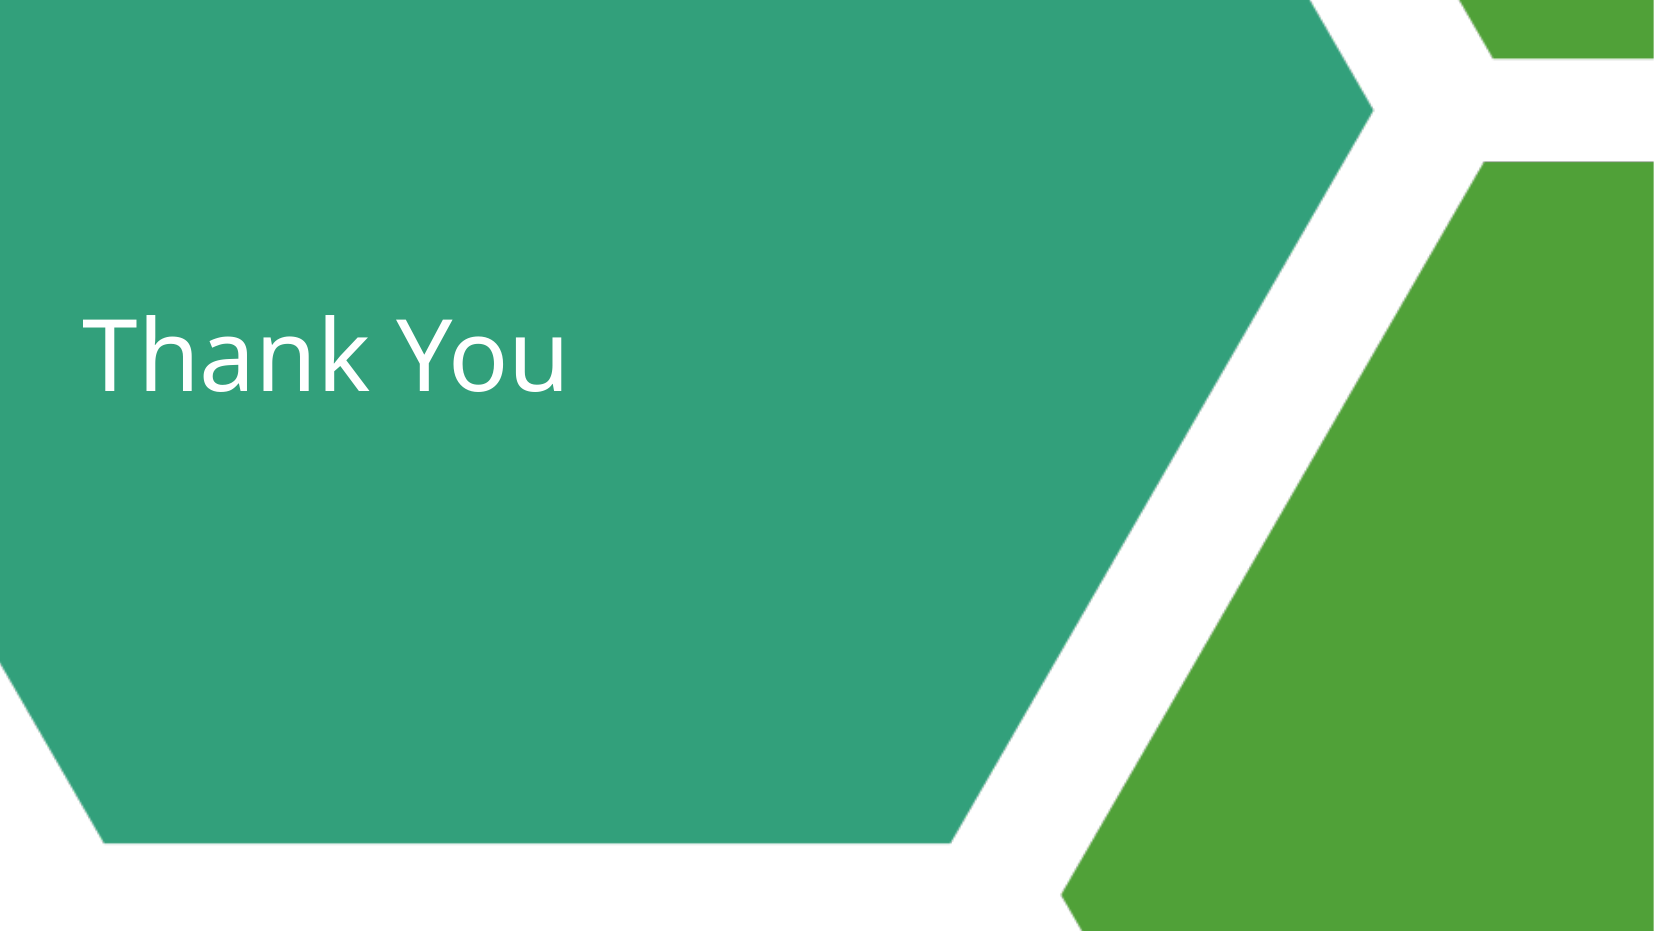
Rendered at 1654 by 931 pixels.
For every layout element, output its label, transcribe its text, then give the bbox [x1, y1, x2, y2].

title Thank You [82, 219, 1218, 486]
picture [0, 0, 1654, 931]
